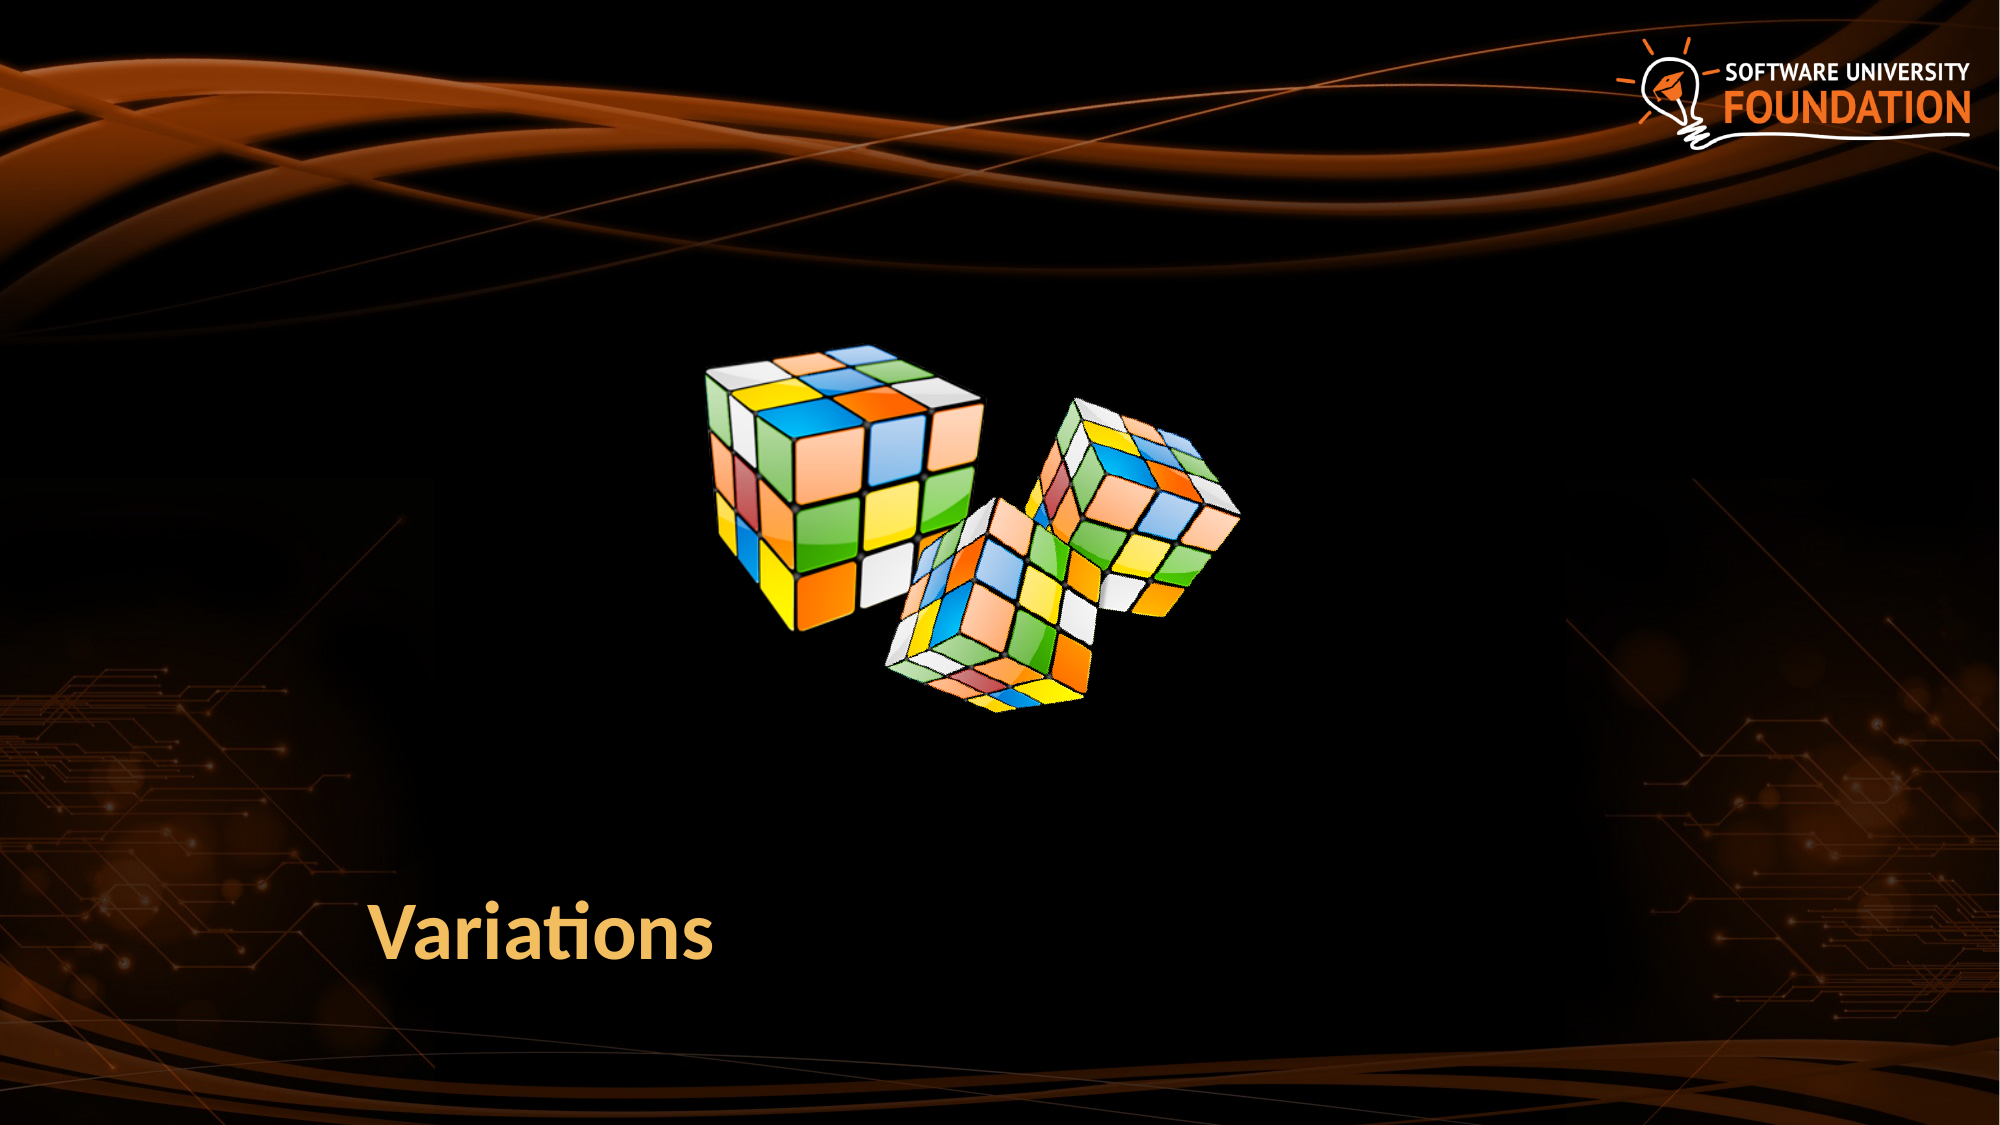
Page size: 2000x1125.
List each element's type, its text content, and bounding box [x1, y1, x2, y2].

picture [0, 0, 2000, 1125]
title Variations [349, 865, 1650, 1000]
